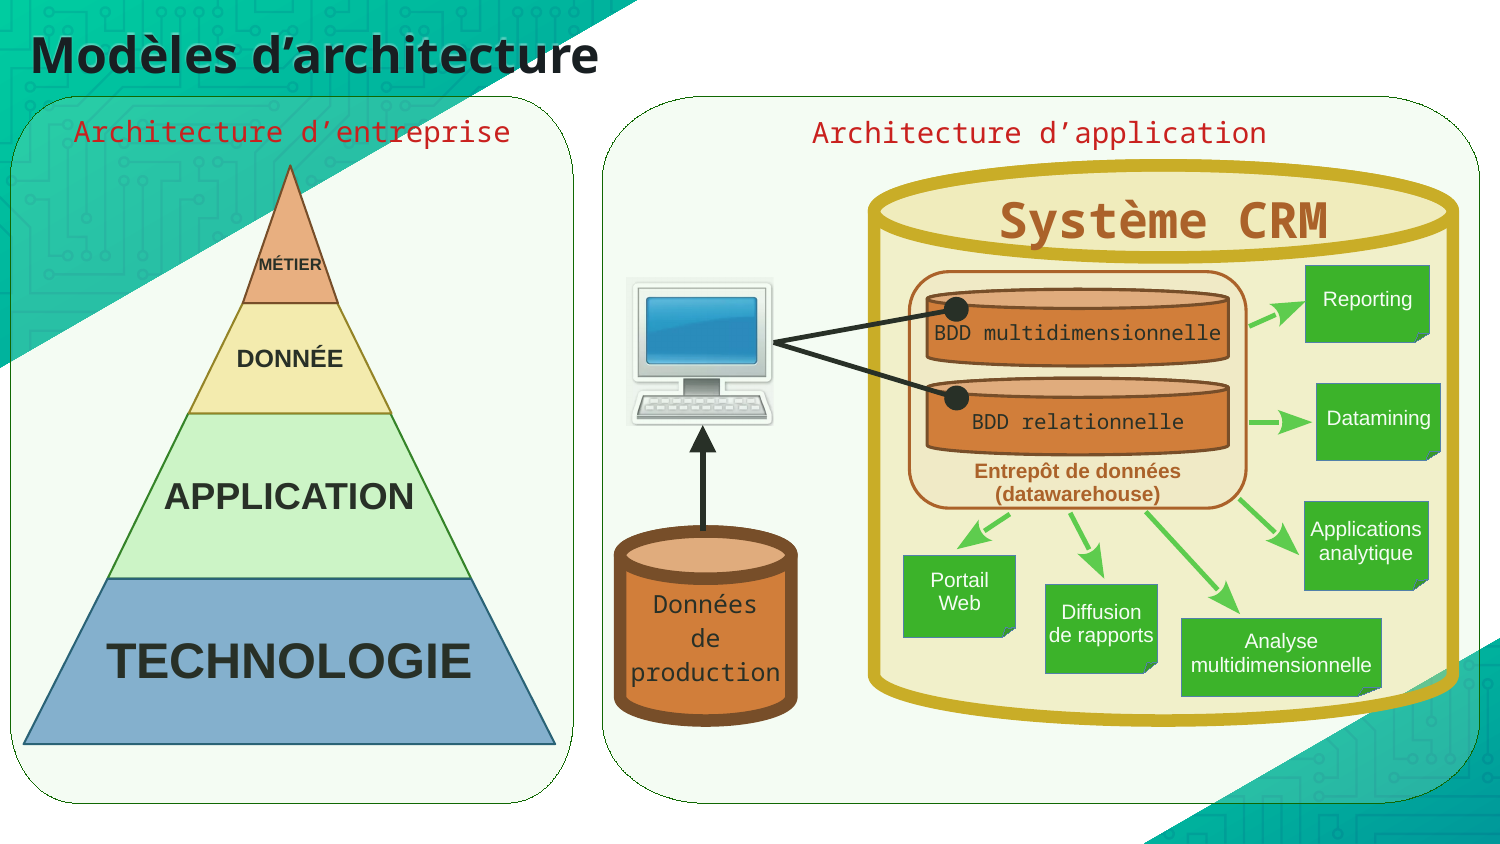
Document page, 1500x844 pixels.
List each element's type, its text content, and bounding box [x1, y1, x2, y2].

text_box [602, 223, 1480, 804]
text_box [10, 154, 574, 804]
text_box Architecture d’application [590, 104, 1489, 223]
text_box Architecture d’entreprise [10, 104, 574, 154]
text_box [53, 96, 535, 104]
text_box [662, 96, 1420, 104]
title Modèles d’architecture [29, 29, 1347, 88]
